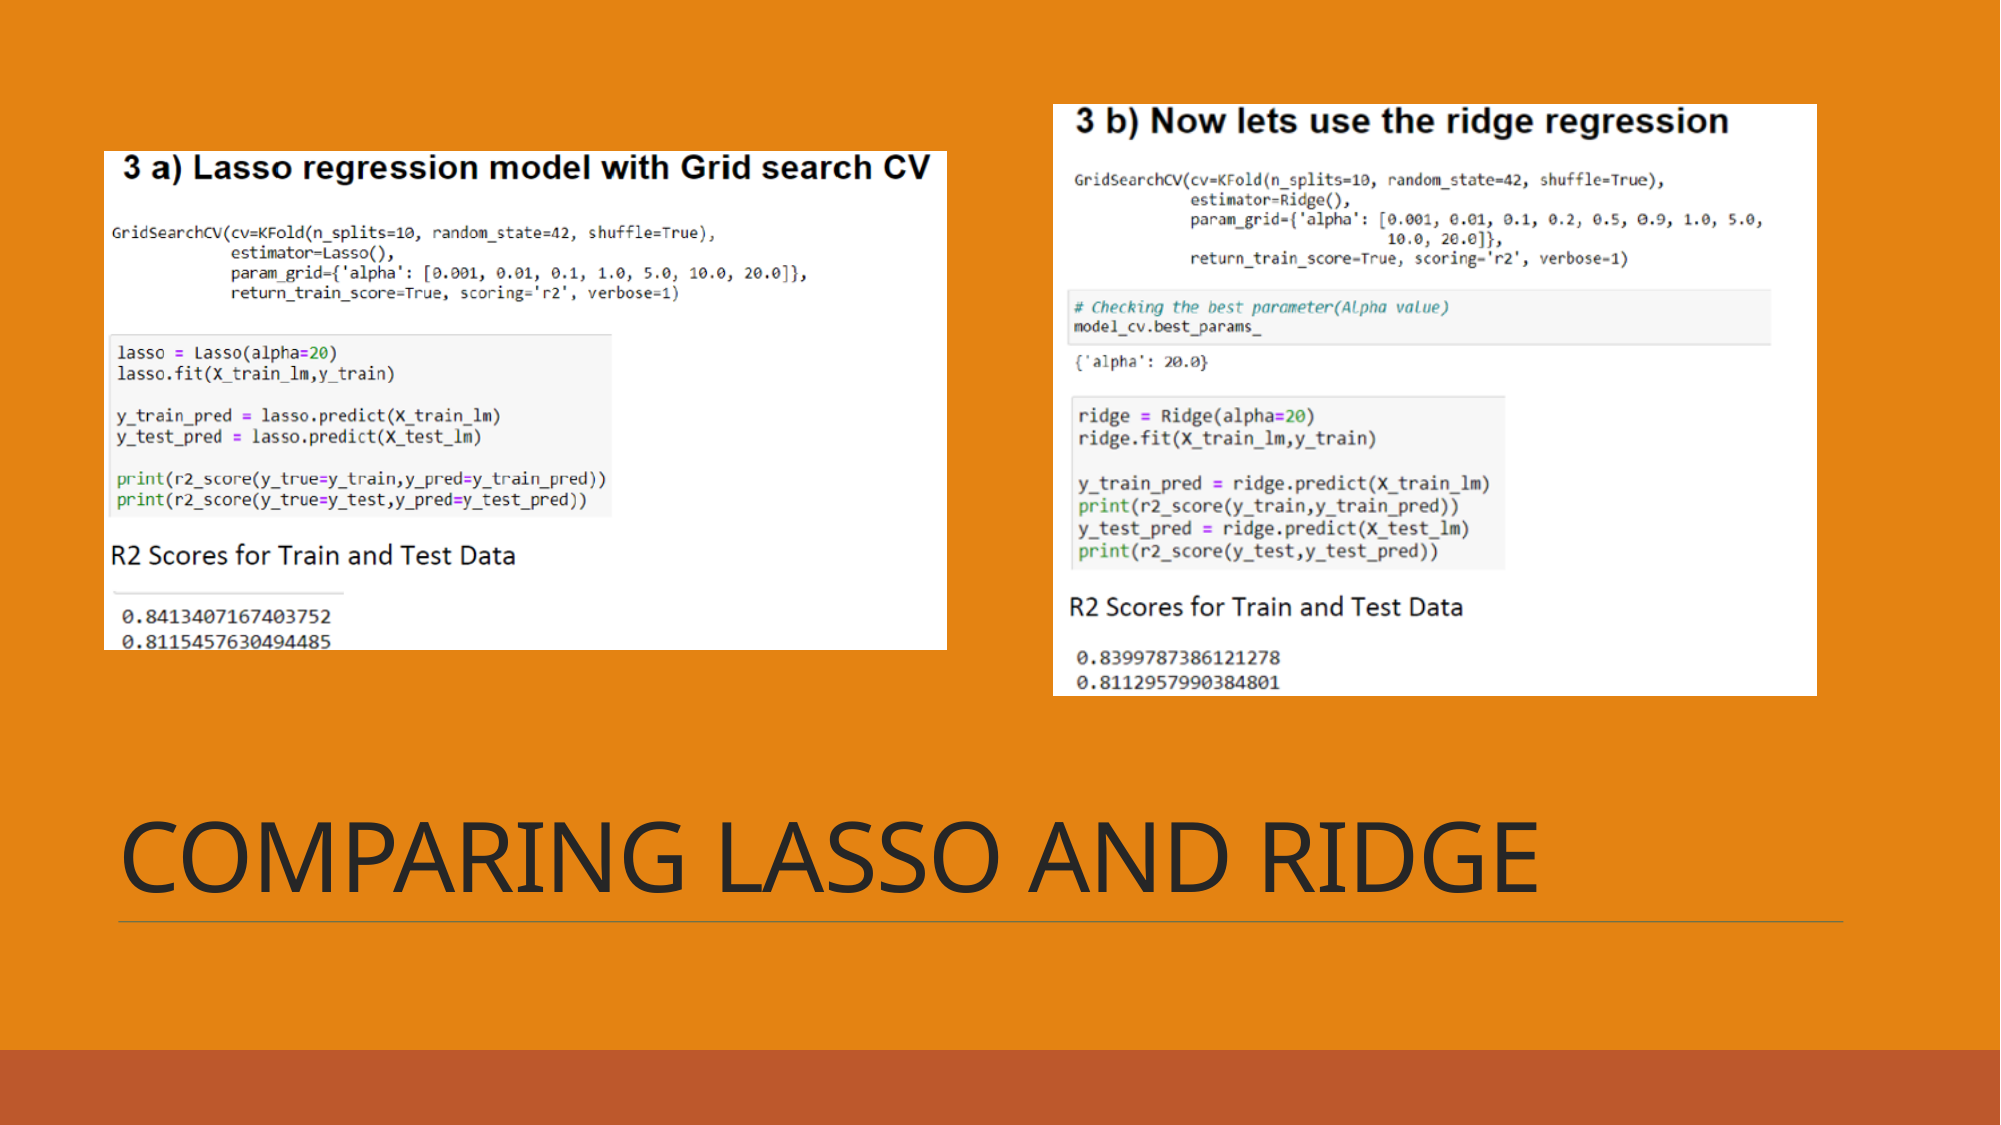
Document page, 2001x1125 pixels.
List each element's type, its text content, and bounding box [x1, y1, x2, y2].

text_box [0, 0, 2000, 1125]
picture [1053, 104, 1817, 697]
title COMPARING LASSO AND RIDGE [103, 746, 1894, 920]
picture [104, 151, 947, 650]
